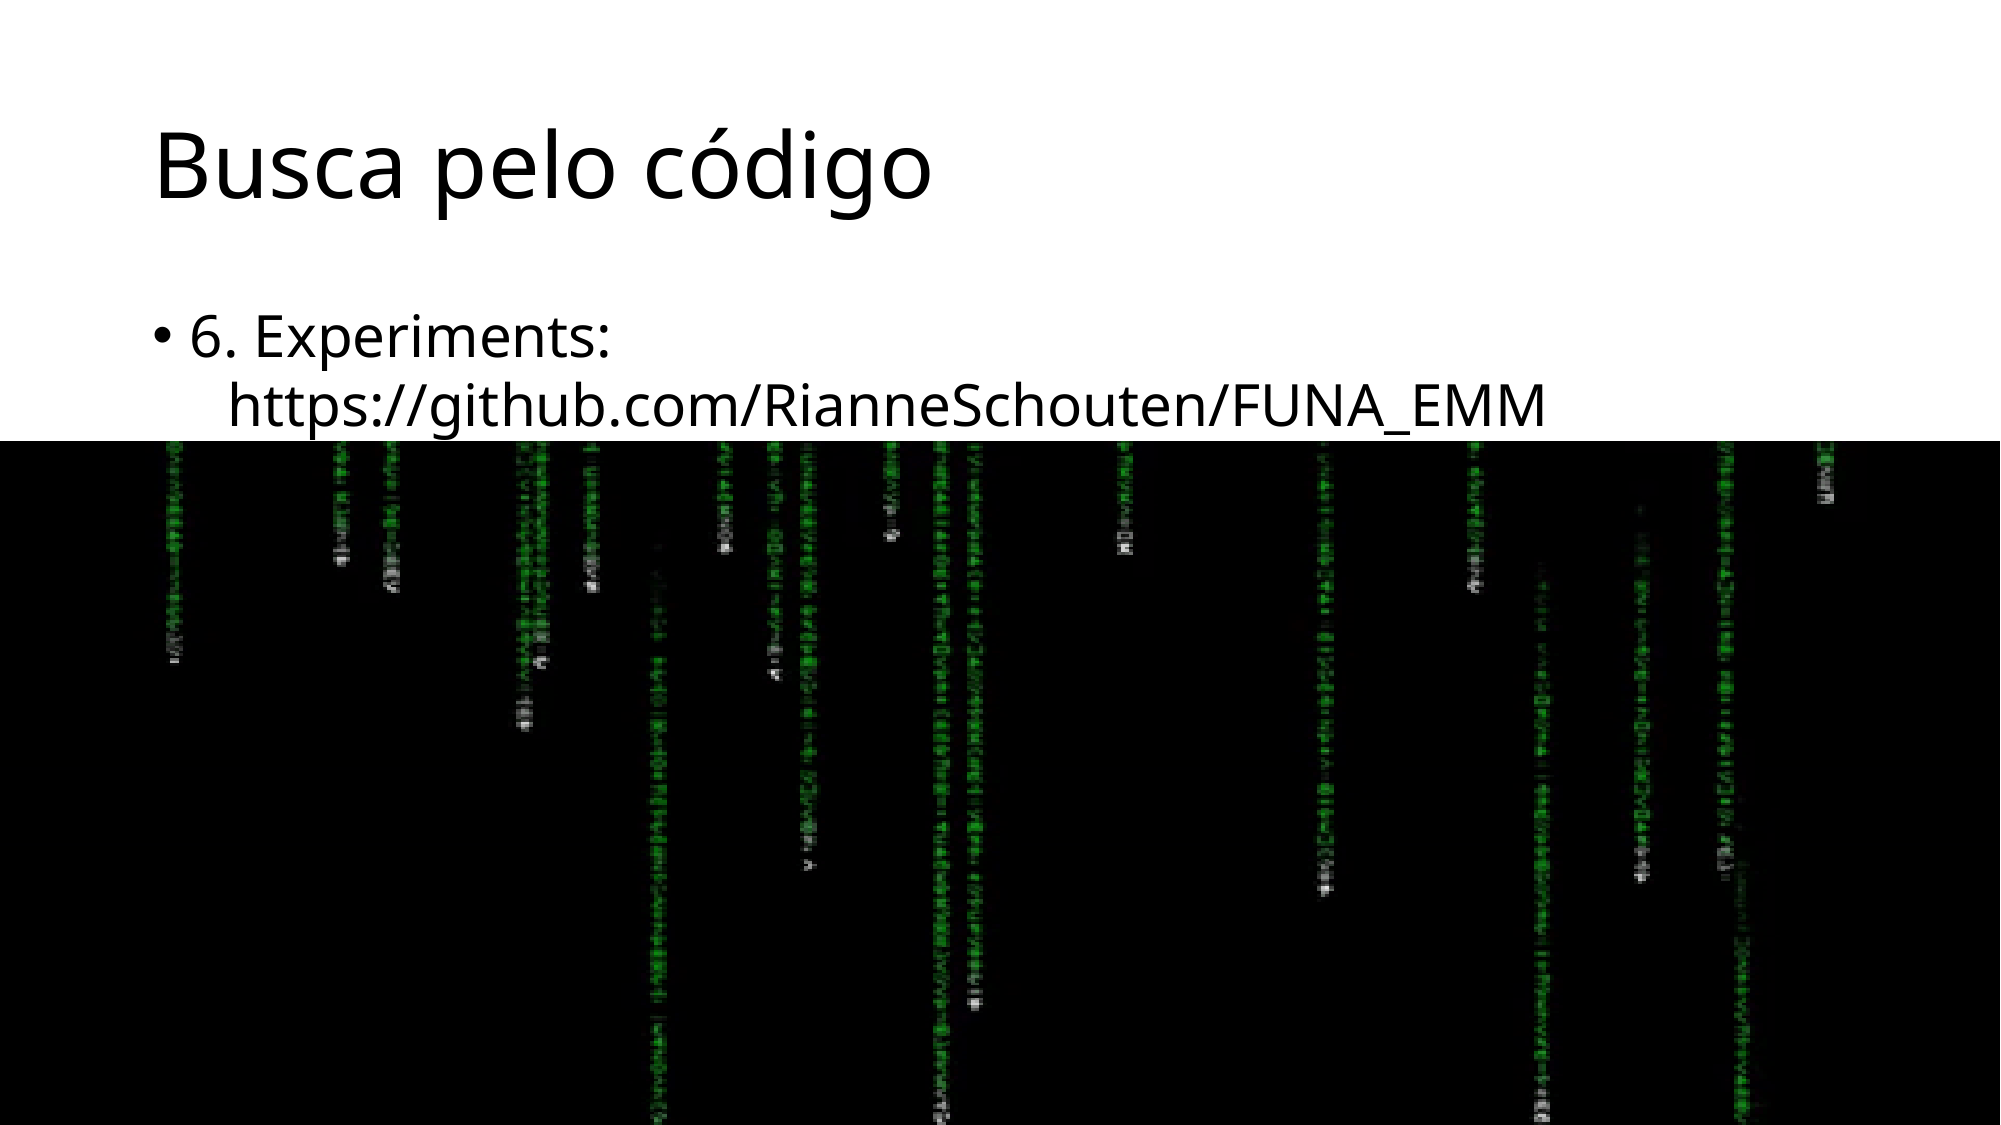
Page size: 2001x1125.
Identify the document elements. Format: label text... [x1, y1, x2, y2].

picture [0, 441, 2000, 1125]
text_box 6. Experiments: https://github.com/RianneSchouten/FUNA_EMM [137, 299, 1863, 1014]
title Busca pelo código [137, 59, 1863, 278]
